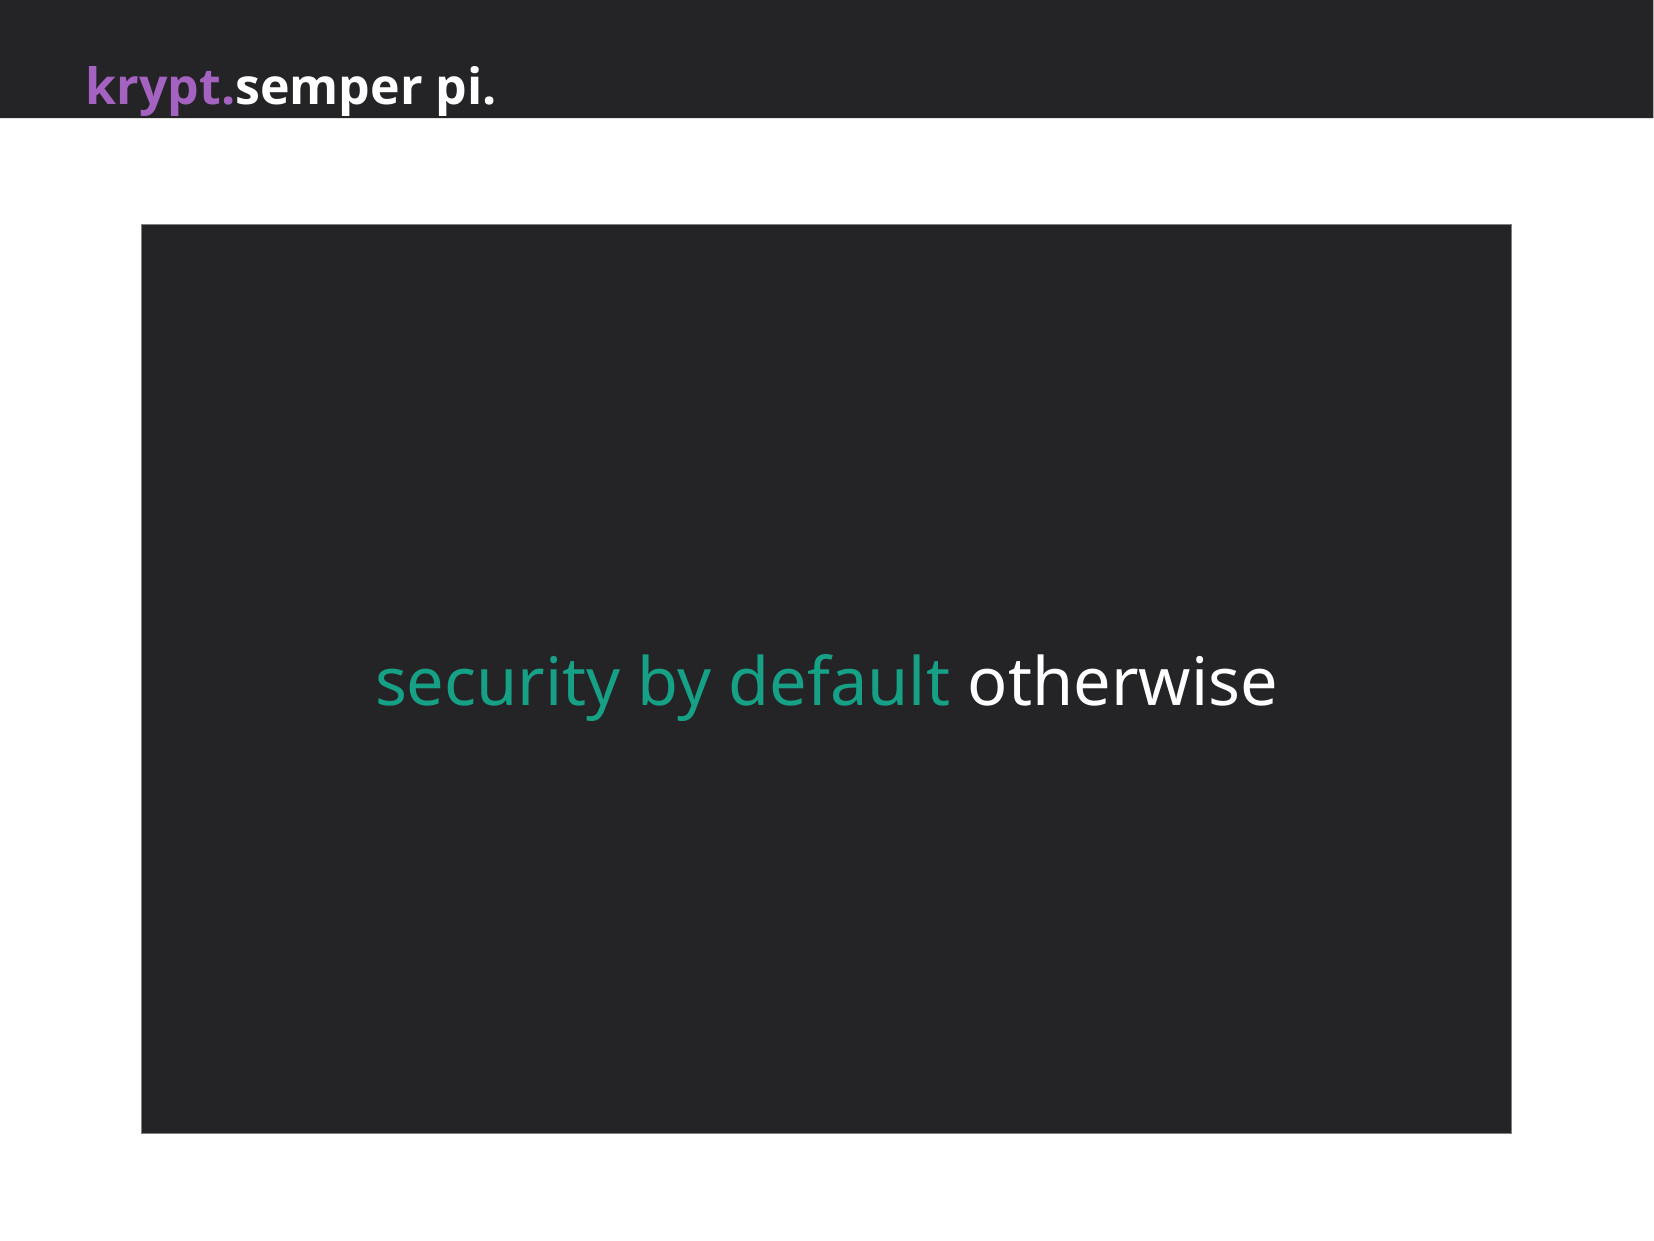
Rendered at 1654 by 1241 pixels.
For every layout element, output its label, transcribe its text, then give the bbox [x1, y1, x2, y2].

text_box [165, 531, 1441, 1087]
text_box krypt.semper pi. [70, 43, 544, 119]
text_box [0, 0, 1654, 119]
text_box security by default otherwise [141, 224, 1512, 1134]
